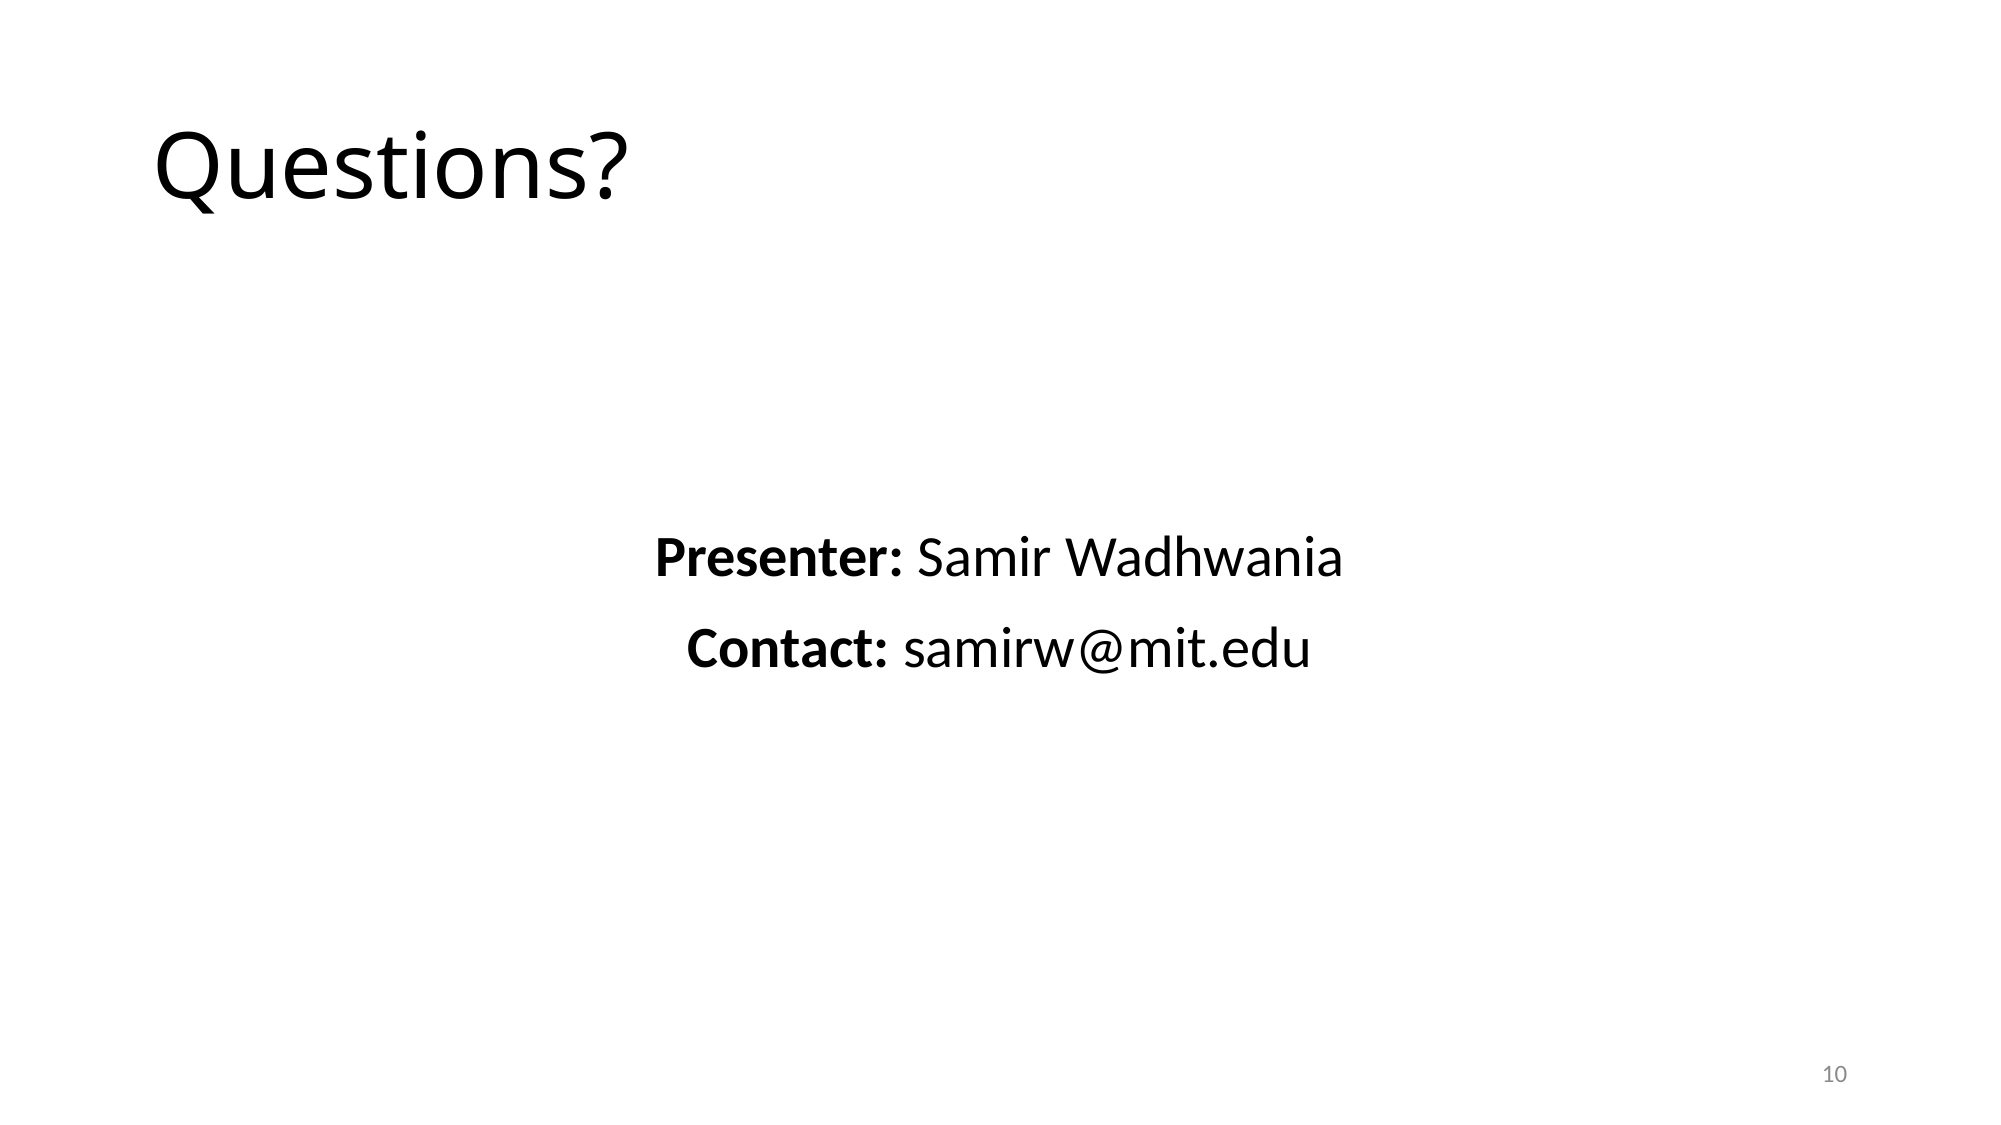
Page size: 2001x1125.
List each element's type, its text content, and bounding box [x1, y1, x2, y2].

list Presenter: Samir Wadhwania Contact: samirw@mit.edu [137, 510, 1863, 682]
slide_number <number> [1412, 1042, 1863, 1103]
title Questions? [137, 59, 1863, 278]
